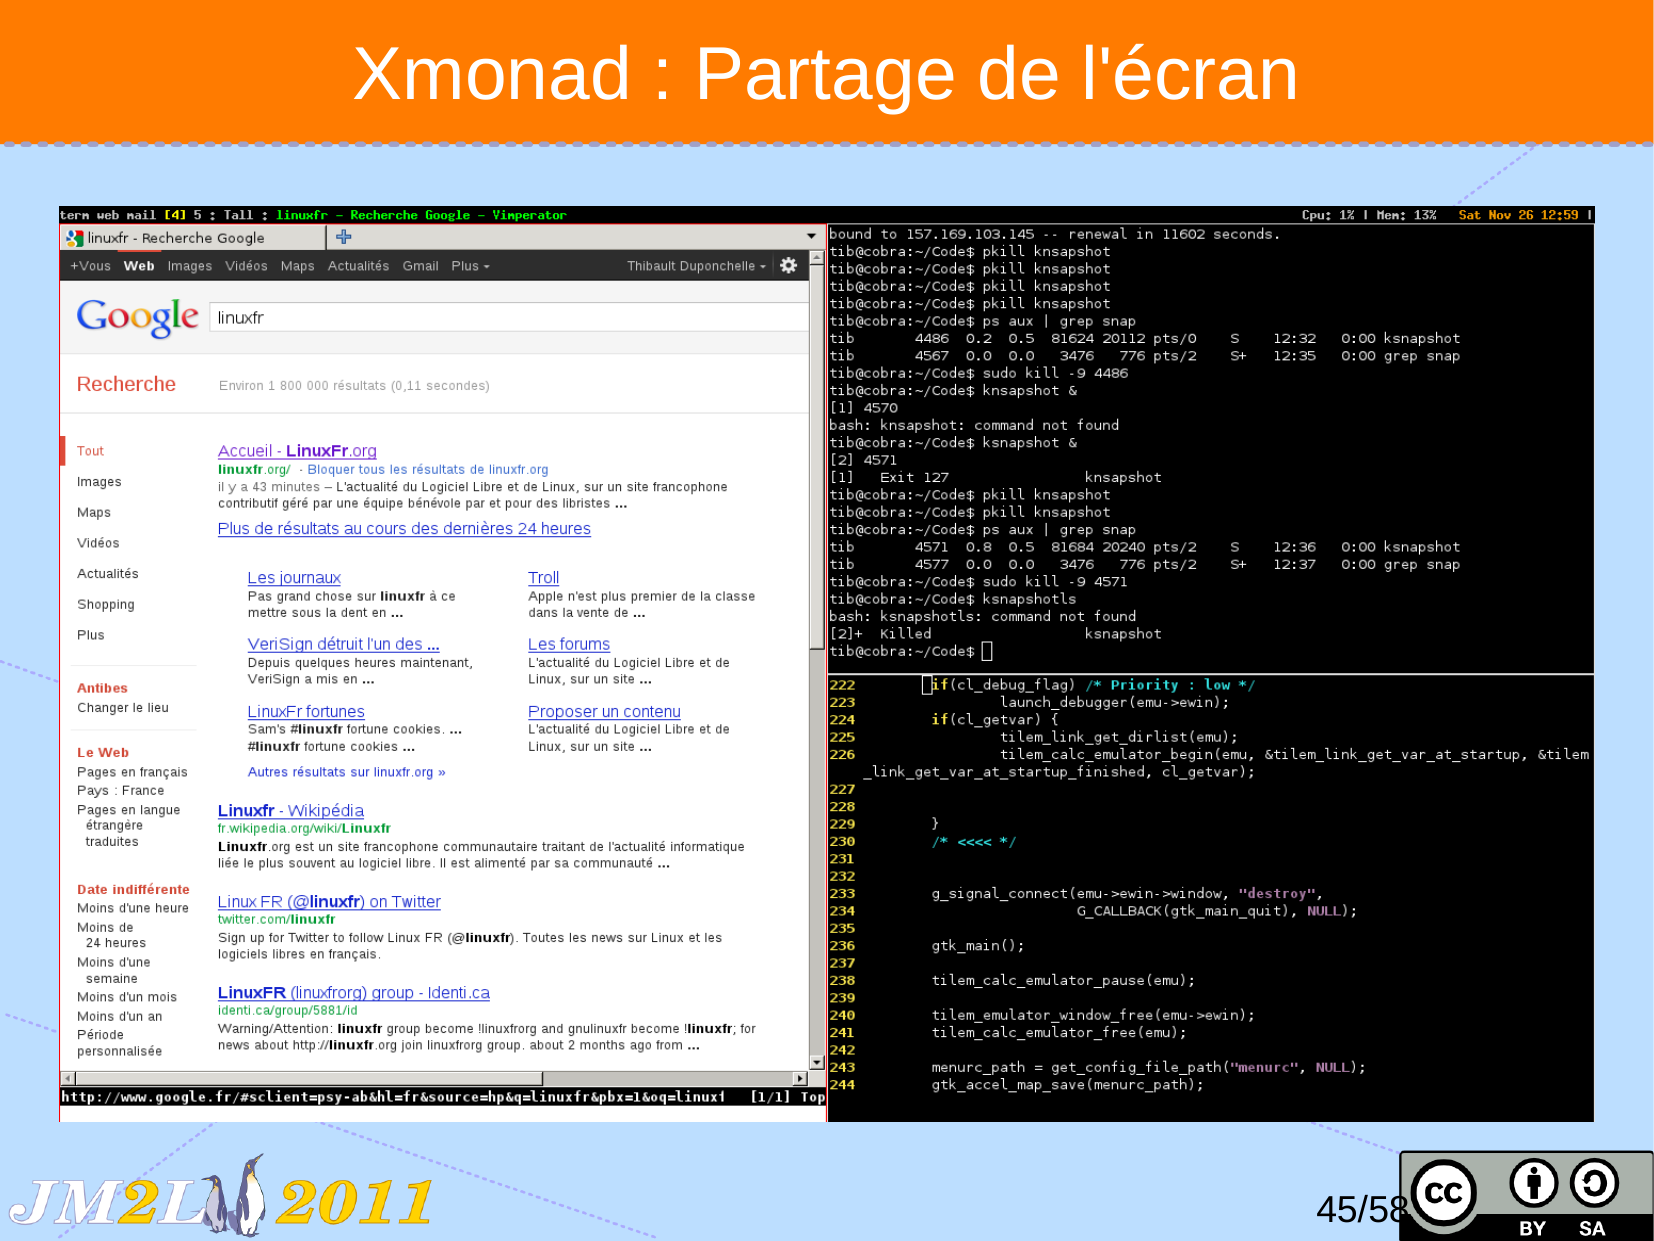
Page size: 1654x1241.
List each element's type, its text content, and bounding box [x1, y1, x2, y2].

title Xmonad : Partage de l'écran [29, 0, 1625, 148]
picture [0, 0, 1654, 1241]
